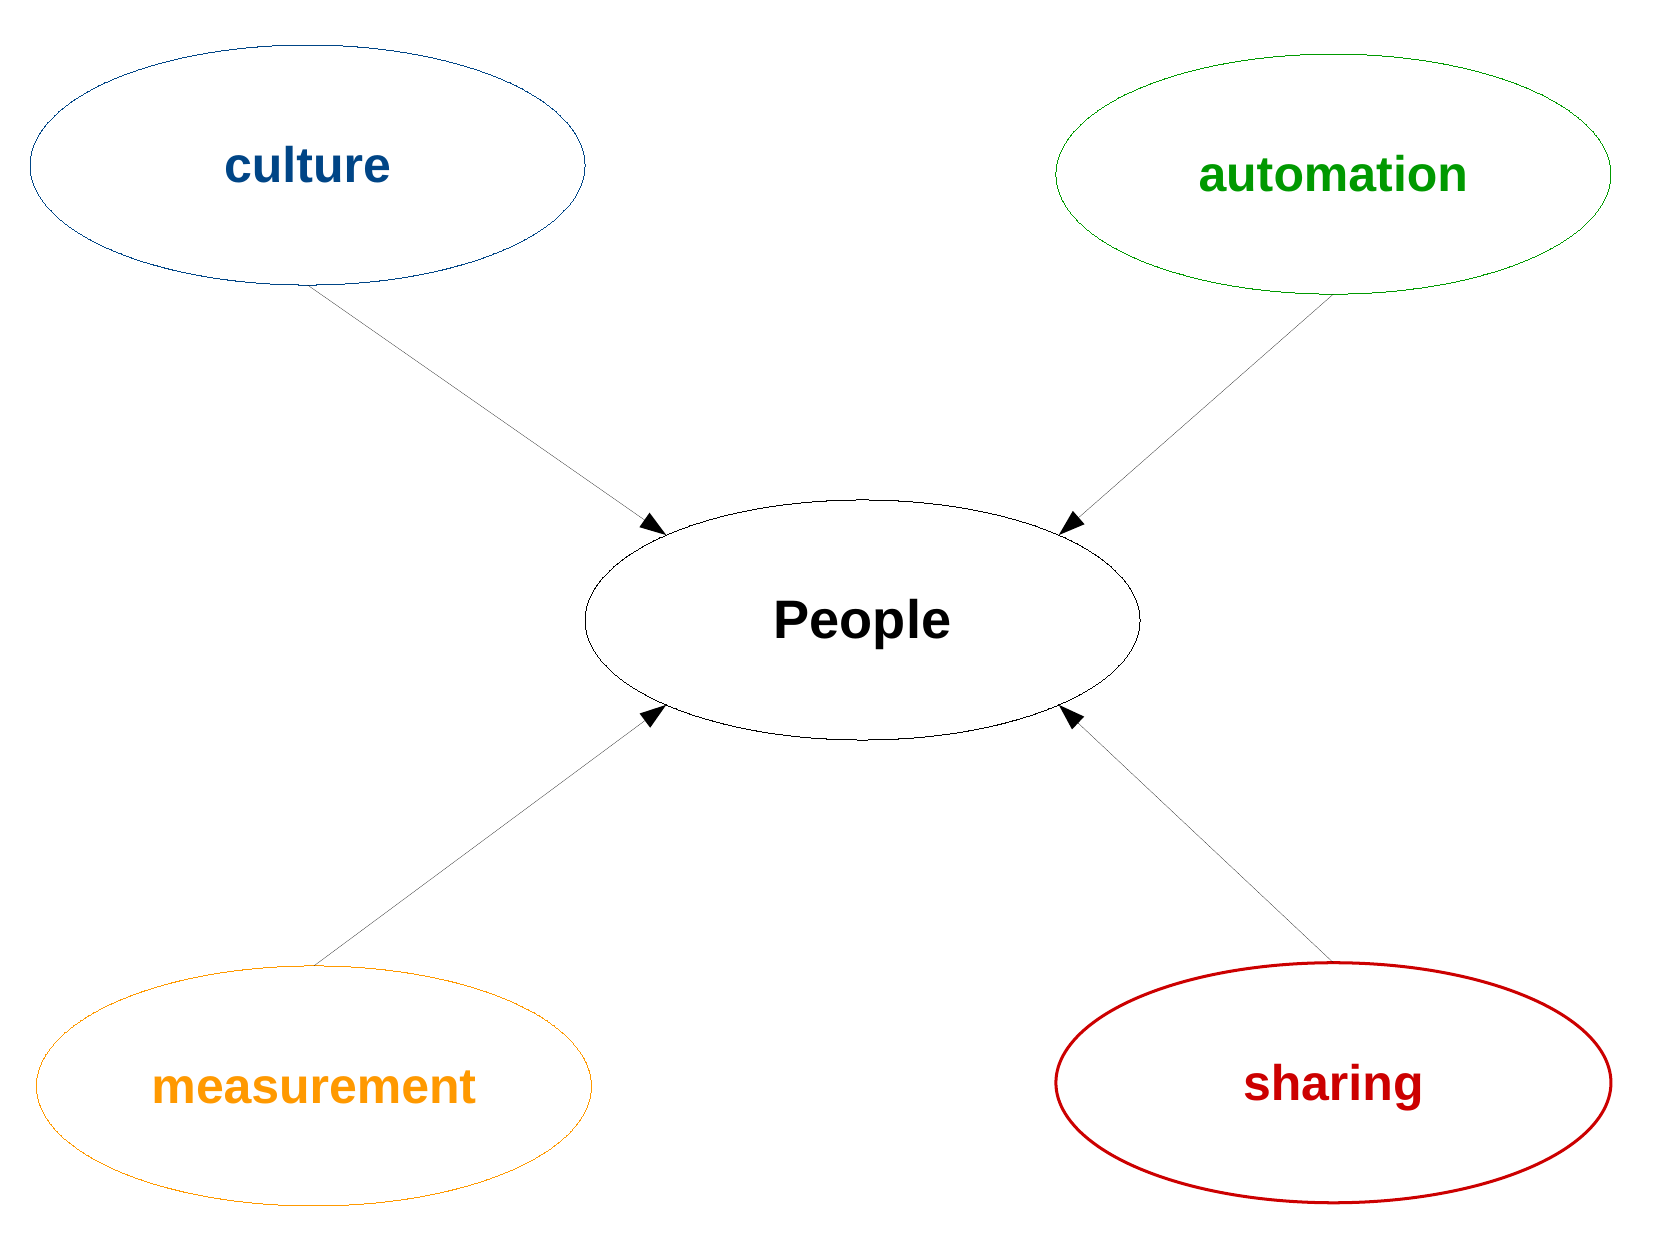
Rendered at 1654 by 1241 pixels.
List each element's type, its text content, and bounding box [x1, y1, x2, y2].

text_box People [758, 582, 967, 658]
text_box culture [30, 45, 586, 286]
text_box automation [1183, 138, 1483, 210]
text_box sharing [1228, 1047, 1439, 1119]
text_box measurement [136, 1050, 492, 1122]
